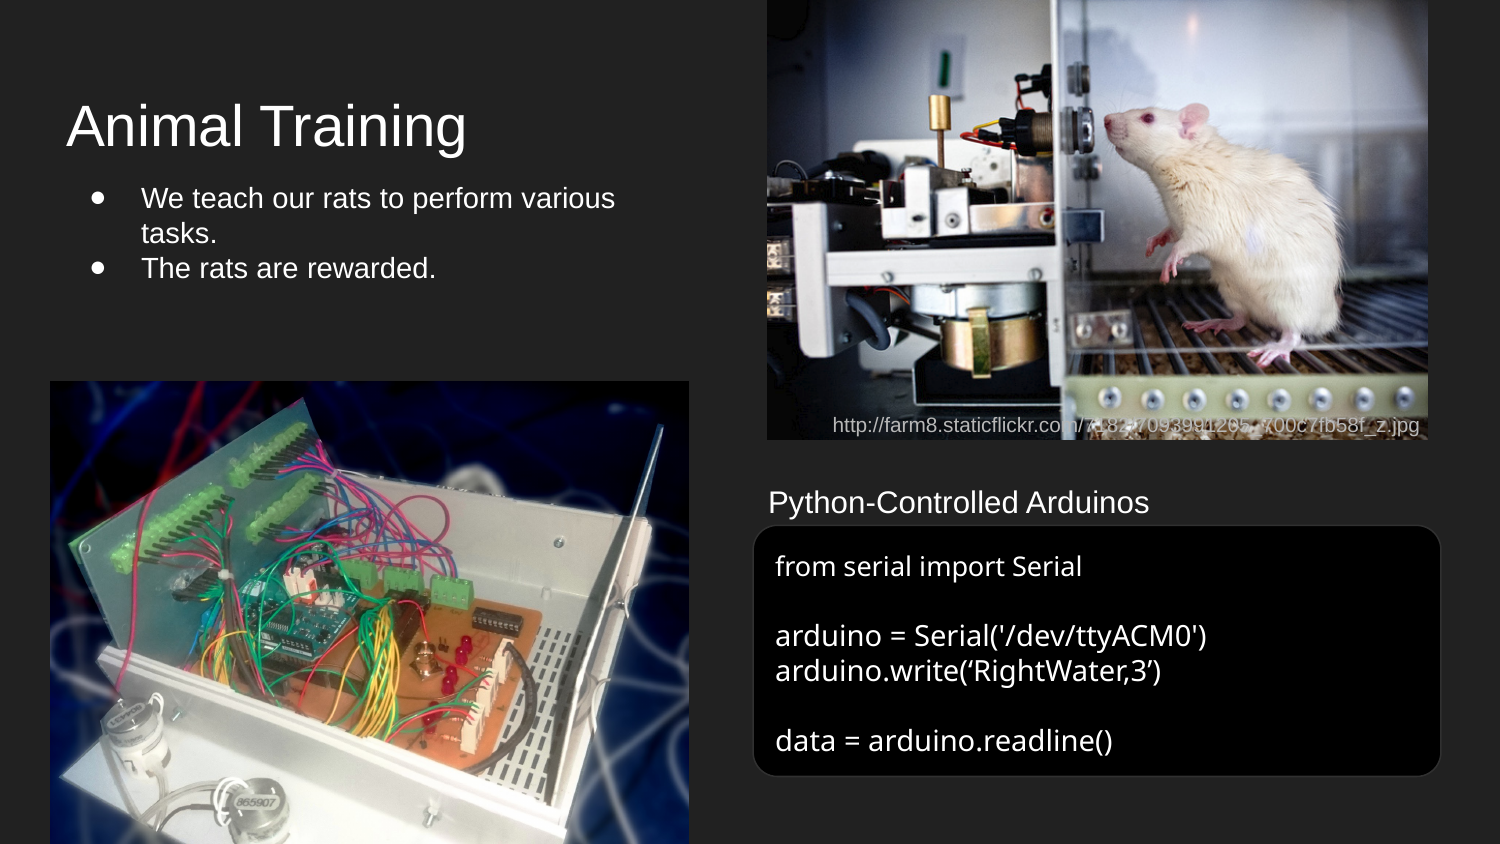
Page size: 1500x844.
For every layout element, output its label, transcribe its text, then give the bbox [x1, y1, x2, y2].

list Python-Controlled Arduinos [753, 466, 1355, 514]
picture [767, 0, 1428, 440]
title Animal Training [51, 72, 739, 167]
text_box http://farm8.staticflickr.com/7182/7093991205_700c7fb58f_z.jpg [817, 406, 1474, 441]
list We teach our rats to perform various tasks. The rats are rewarded. [51, 164, 708, 349]
text_box from serial import Serial arduino = Serial('/dev/ttyACM0') arduino.write(‘RightWater,3’) data = arduino.readline() [753, 525, 1441, 777]
picture [50, 381, 689, 844]
